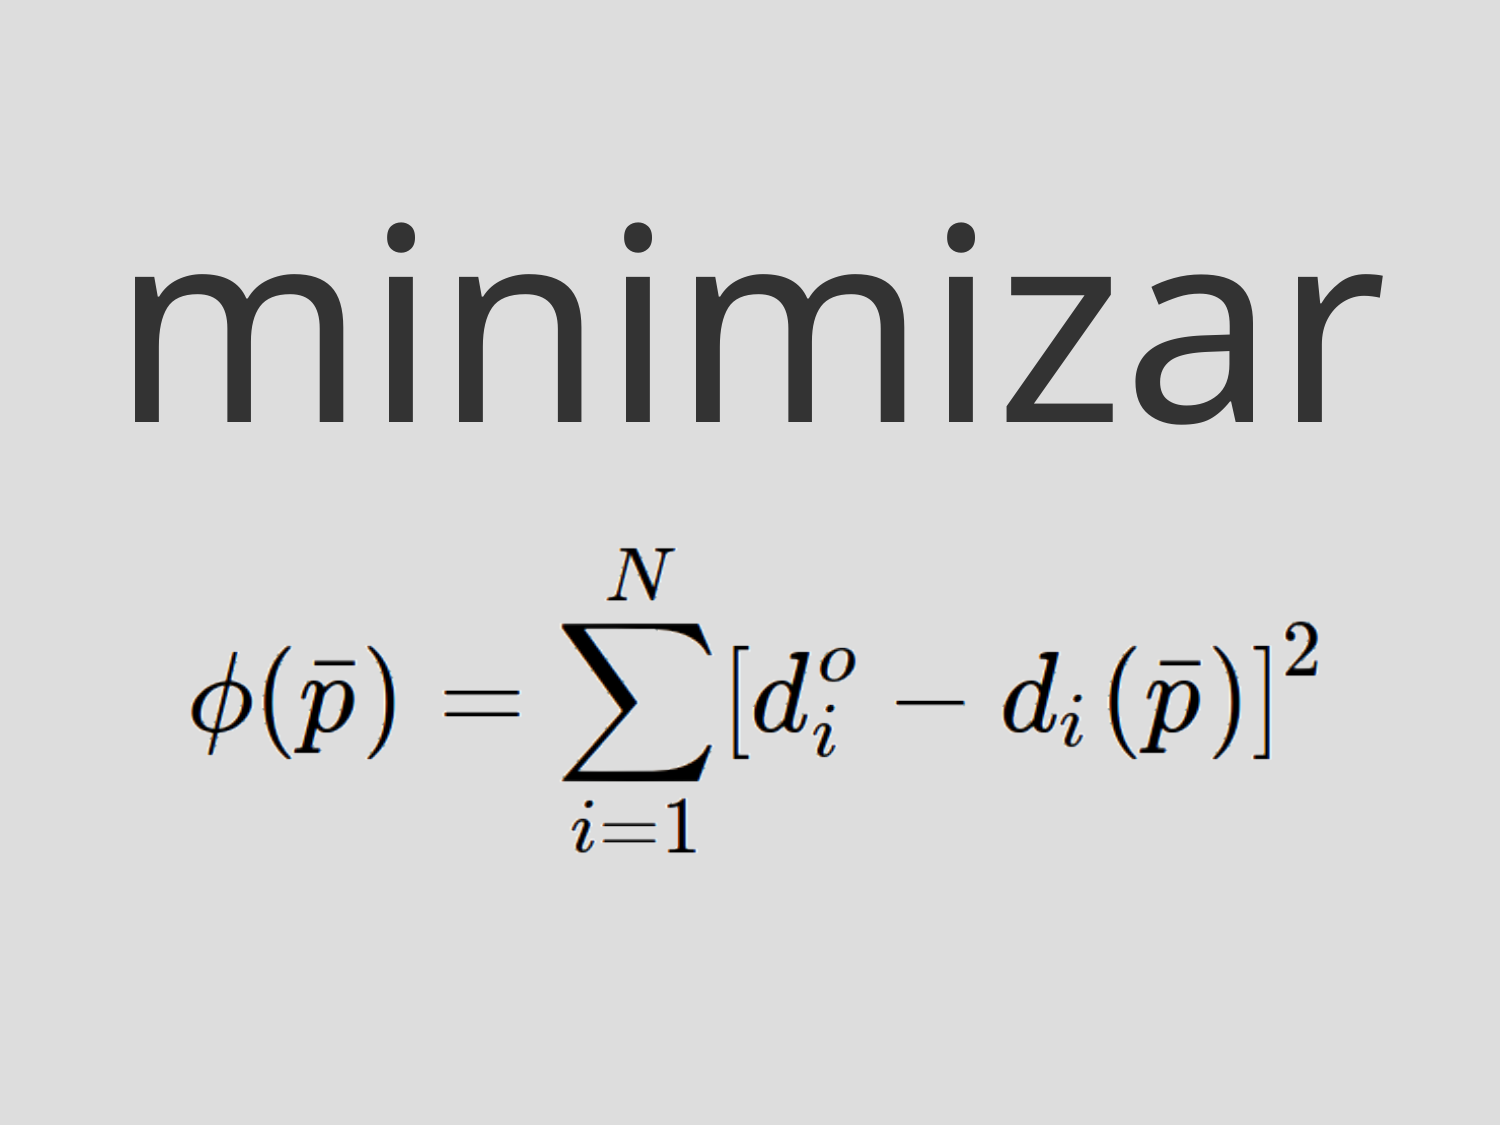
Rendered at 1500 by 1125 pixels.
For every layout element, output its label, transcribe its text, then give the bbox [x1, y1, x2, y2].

picture [163, 522, 1337, 888]
title minimizar [75, 57, 1425, 572]
